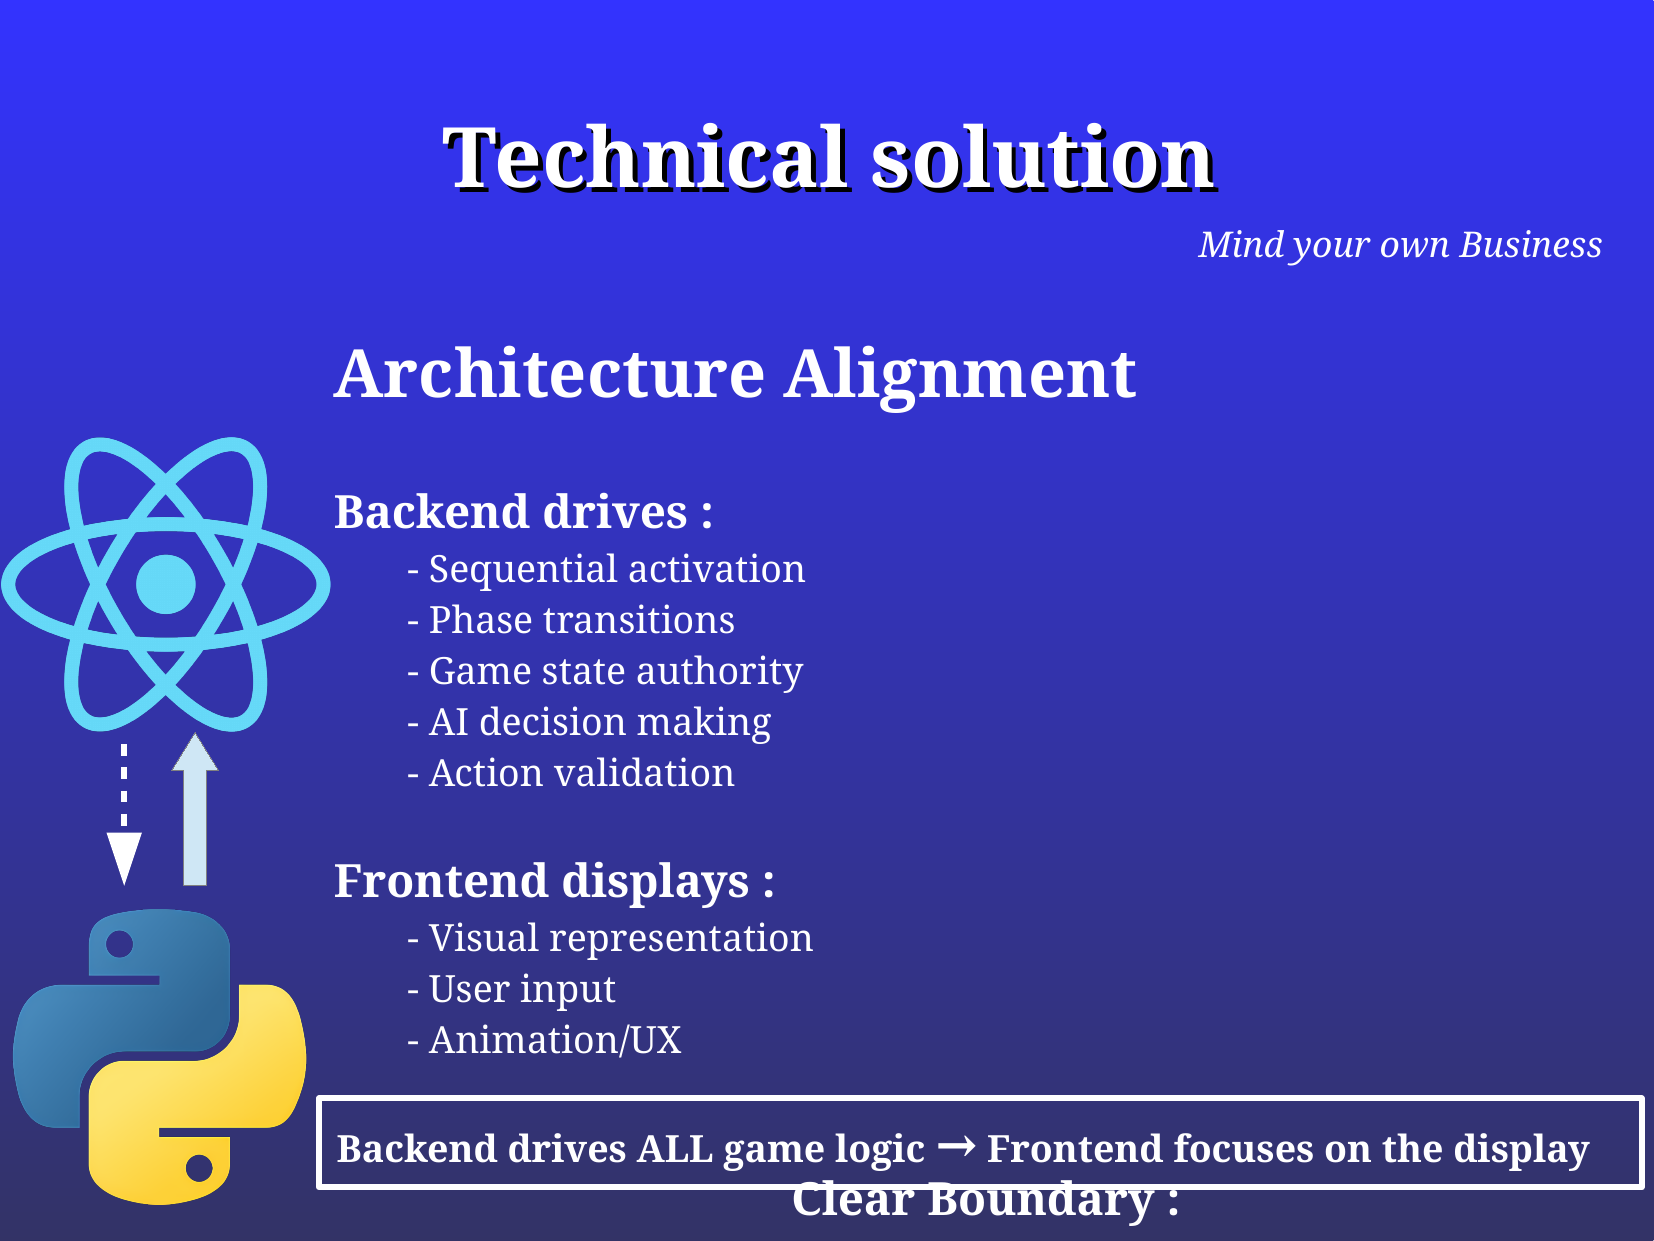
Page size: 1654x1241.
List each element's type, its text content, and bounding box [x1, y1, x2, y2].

picture [11, 909, 308, 1205]
text_box Architecture Alignment Backend drives : - Sequential activation - Phase transitions - Game state authority - AI decision making - Action validation Frontend displays : - Visual representation - User input - Animation/UX Clear Boundary : [318, 319, 1654, 1221]
text_box Technical solution [0, 91, 1654, 225]
text_box Backend drives ALL game logic → Frontend focuses on the display [318, 1098, 1642, 1182]
text_box [171, 732, 219, 886]
text_box Mind your own Business [696, 225, 1654, 304]
picture [1, 436, 318, 733]
